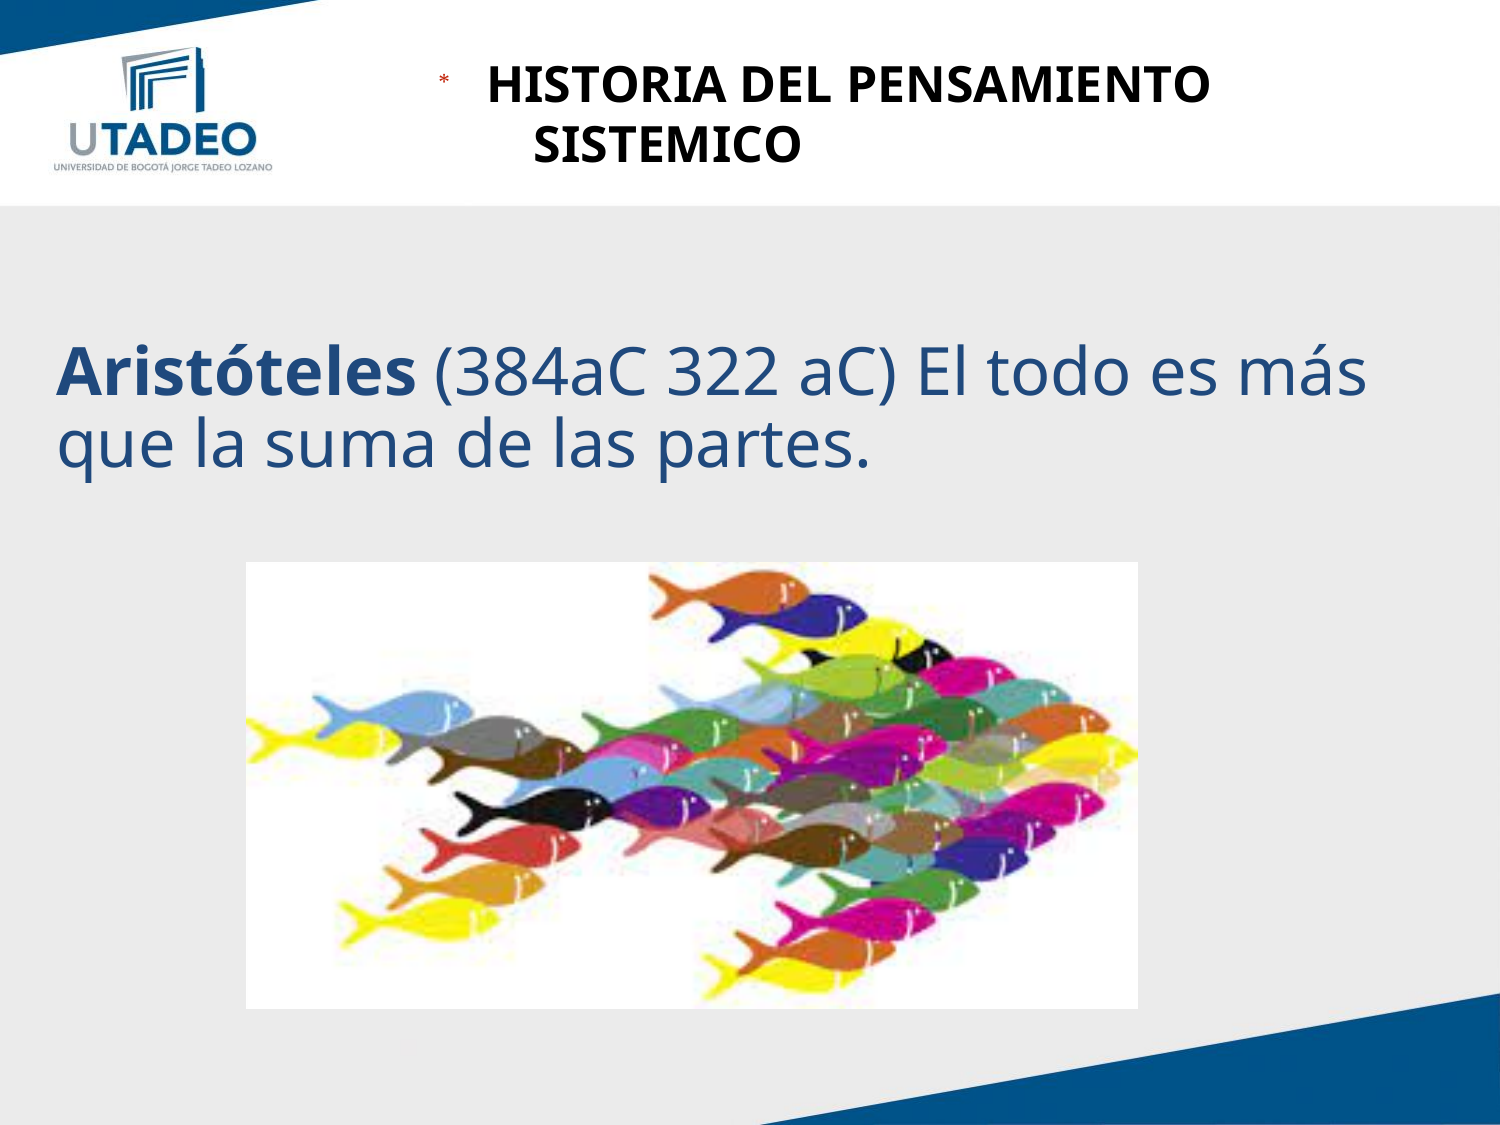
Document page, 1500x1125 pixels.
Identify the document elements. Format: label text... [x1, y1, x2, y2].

list Aristóteles (384aC 322 aC) El todo es más que la suma de las partes. [41, 330, 1472, 540]
title HISTORIA DEL PENSAMIENTO SISTEMICO [308, 45, 1426, 233]
picture [246, 562, 1138, 1009]
